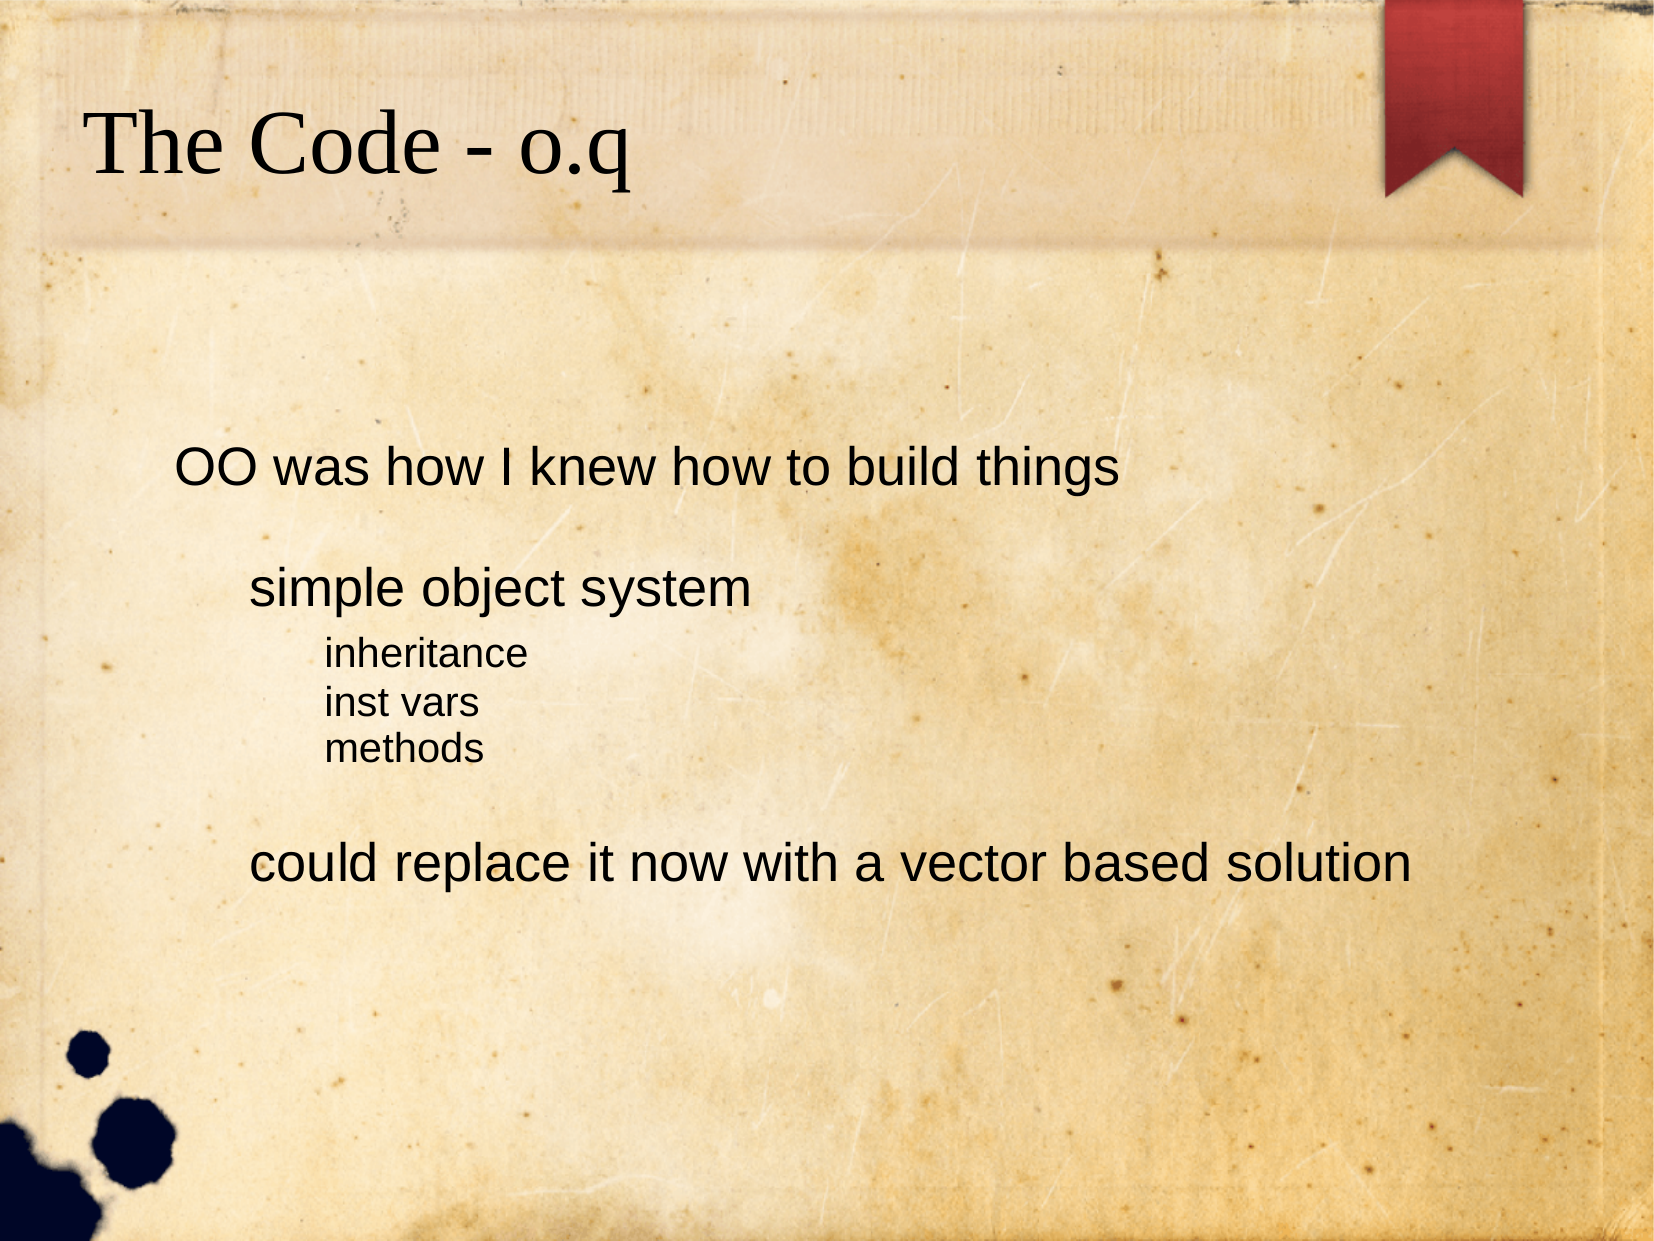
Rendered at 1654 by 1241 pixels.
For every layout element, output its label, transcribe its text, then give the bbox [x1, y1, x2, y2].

title The Code - o.q [82, 49, 1347, 237]
picture [0, 0, 1654, 1241]
text_box OO was how I knew how to build things simple object system inheritance inst vars methods could replace it now with a vector based solution [159, 429, 1576, 1036]
